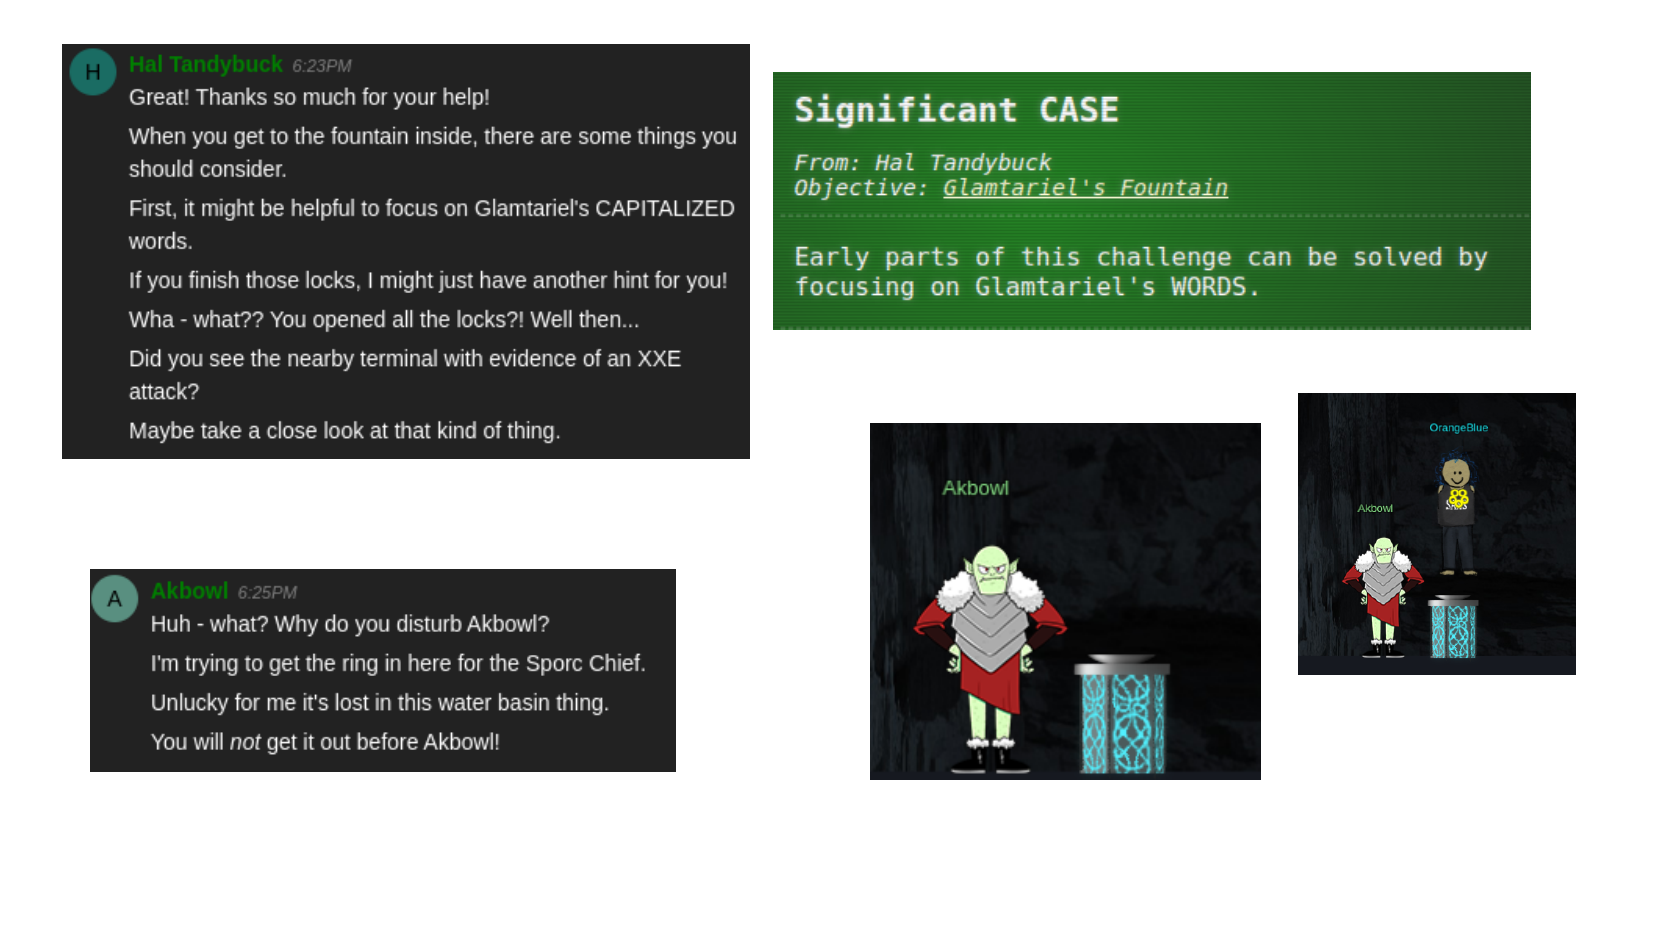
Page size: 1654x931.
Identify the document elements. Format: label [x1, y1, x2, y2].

picture [1298, 393, 1576, 676]
picture [62, 44, 751, 459]
picture [90, 569, 676, 772]
picture [870, 423, 1261, 781]
picture [773, 72, 1531, 331]
